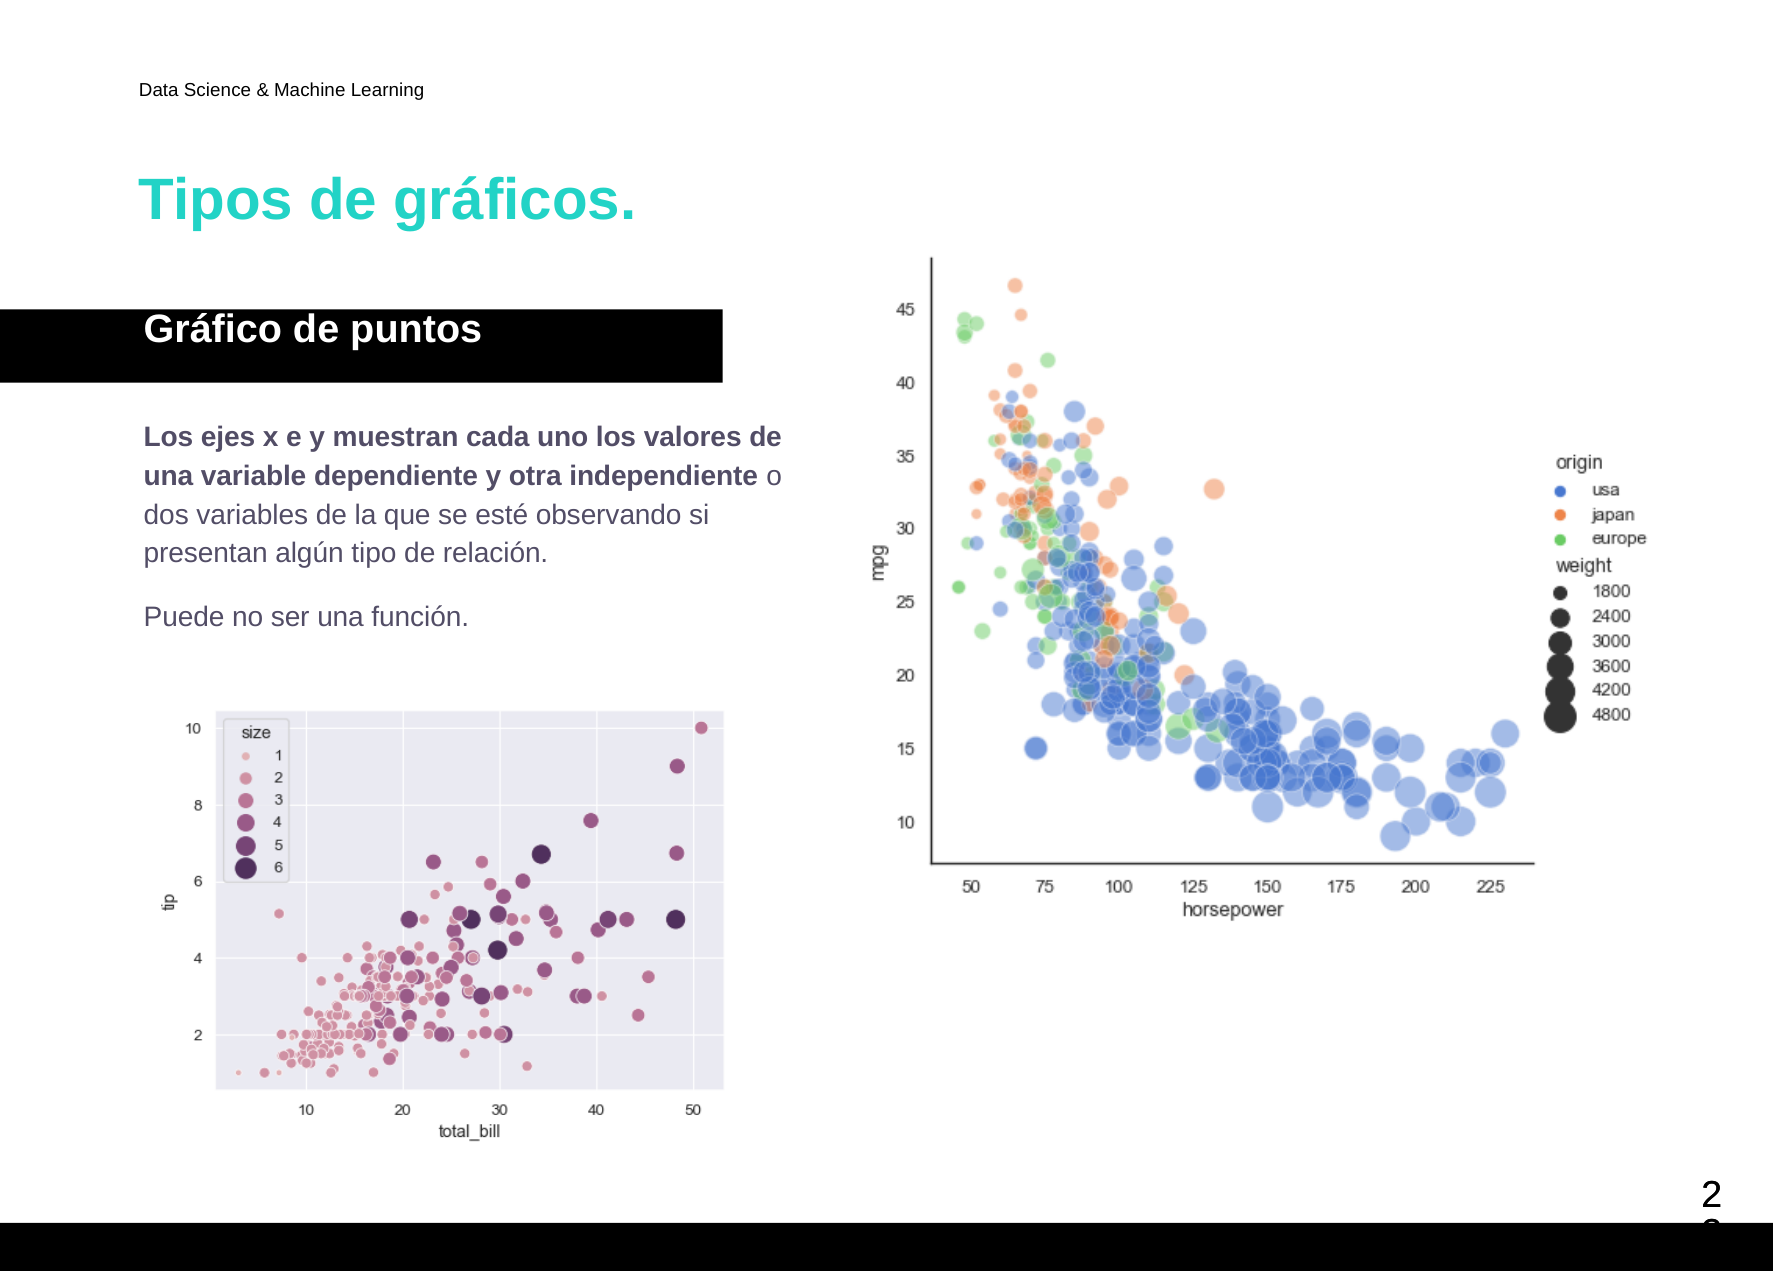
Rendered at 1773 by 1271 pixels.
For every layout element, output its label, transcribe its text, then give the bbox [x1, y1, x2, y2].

picture [859, 247, 1663, 932]
text_box 1 [1686, 1162, 1756, 1223]
title Tipos de gráficos. [123, 147, 1562, 248]
text_box [0, 309, 723, 383]
list Los ejes x e y muestran cada uno los valores de una variable dependiente y otra independiente o dos variables de la que se esté observando si presentan algún tipo de relación. Puede no ser una función. [128, 406, 832, 1037]
list Gráfico de puntos [128, 288, 792, 380]
list Data Science & Machine Learning [123, 70, 1562, 116]
picture [152, 701, 734, 1150]
